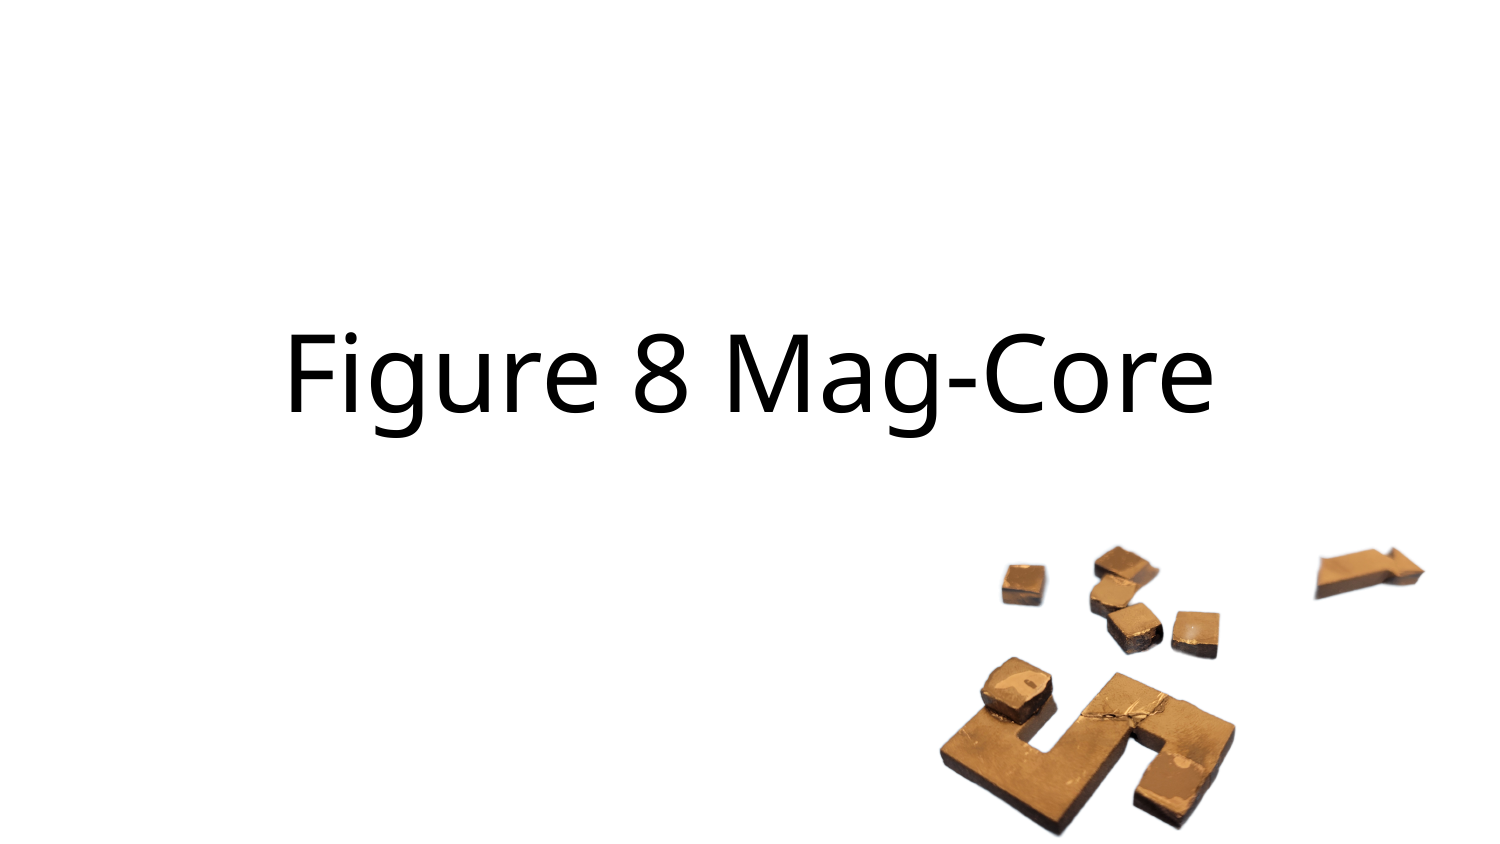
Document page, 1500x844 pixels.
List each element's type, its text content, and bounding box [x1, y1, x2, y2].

title Figure 8 Mag-Core [51, 122, 1449, 459]
picture [935, 537, 1429, 844]
